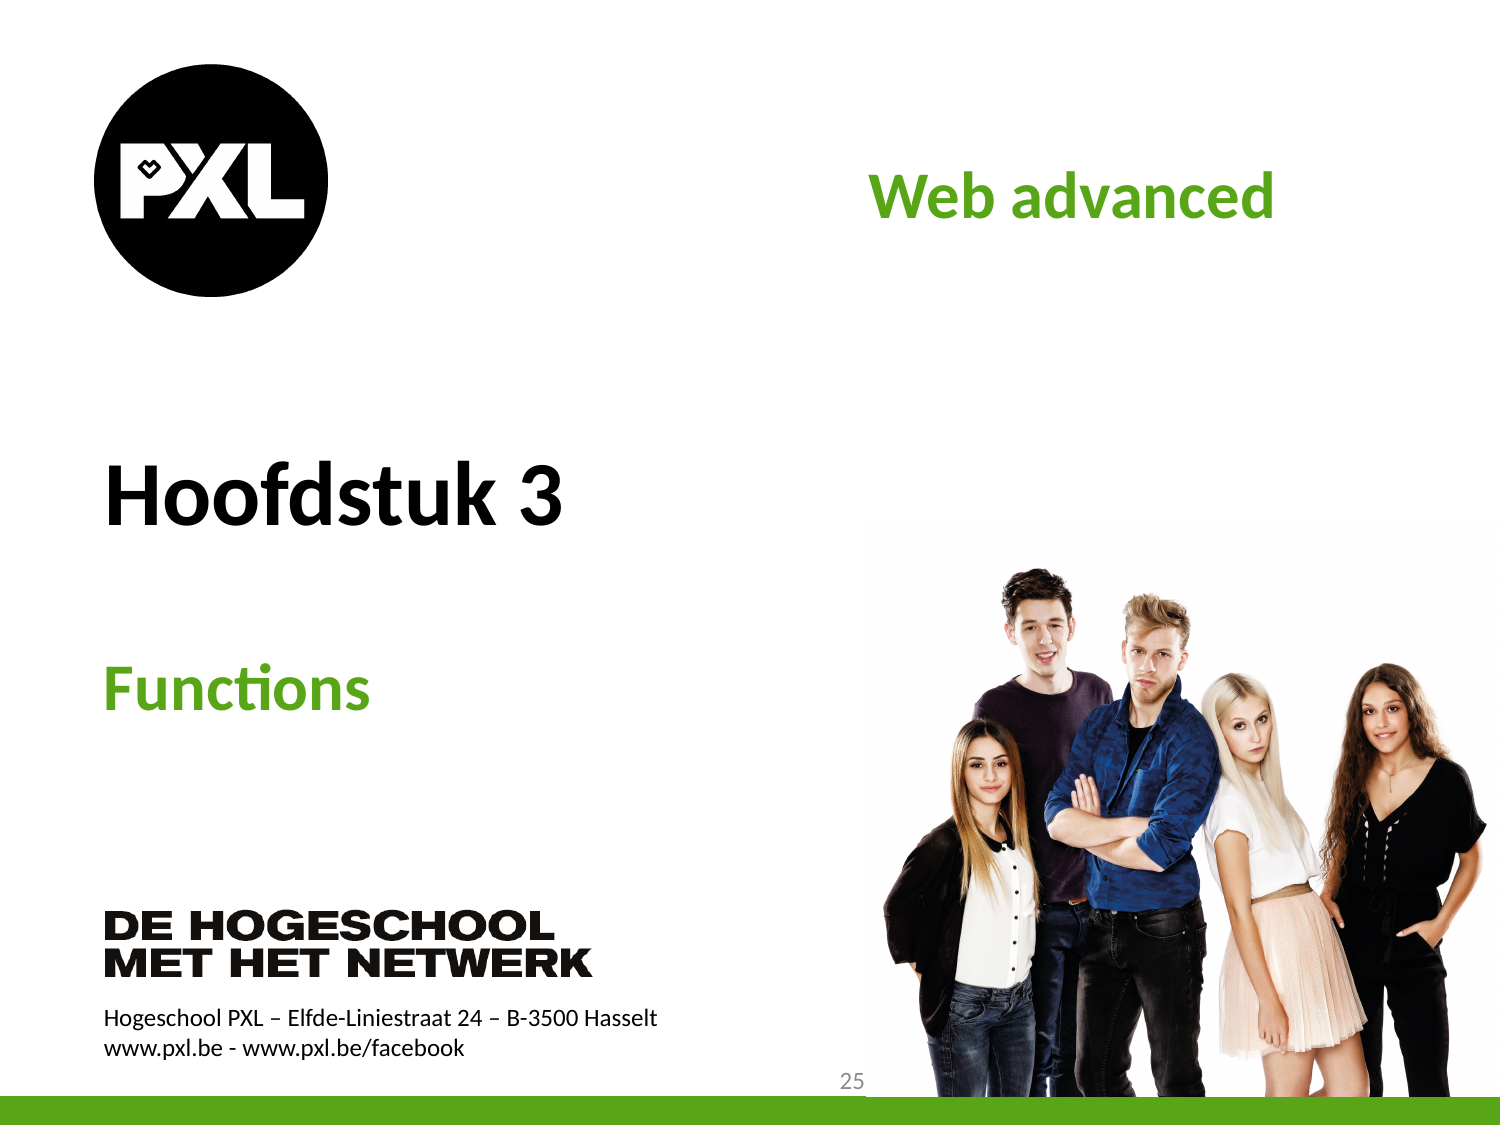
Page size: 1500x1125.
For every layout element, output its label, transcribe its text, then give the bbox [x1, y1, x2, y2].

picture [105, 909, 593, 977]
text_box <number> [530, 1049, 880, 1110]
text_box Functions [88, 635, 878, 823]
picture [94, 64, 328, 297]
text_box Hoofdstuk 3 [89, 448, 780, 648]
picture [866, 520, 1500, 1097]
